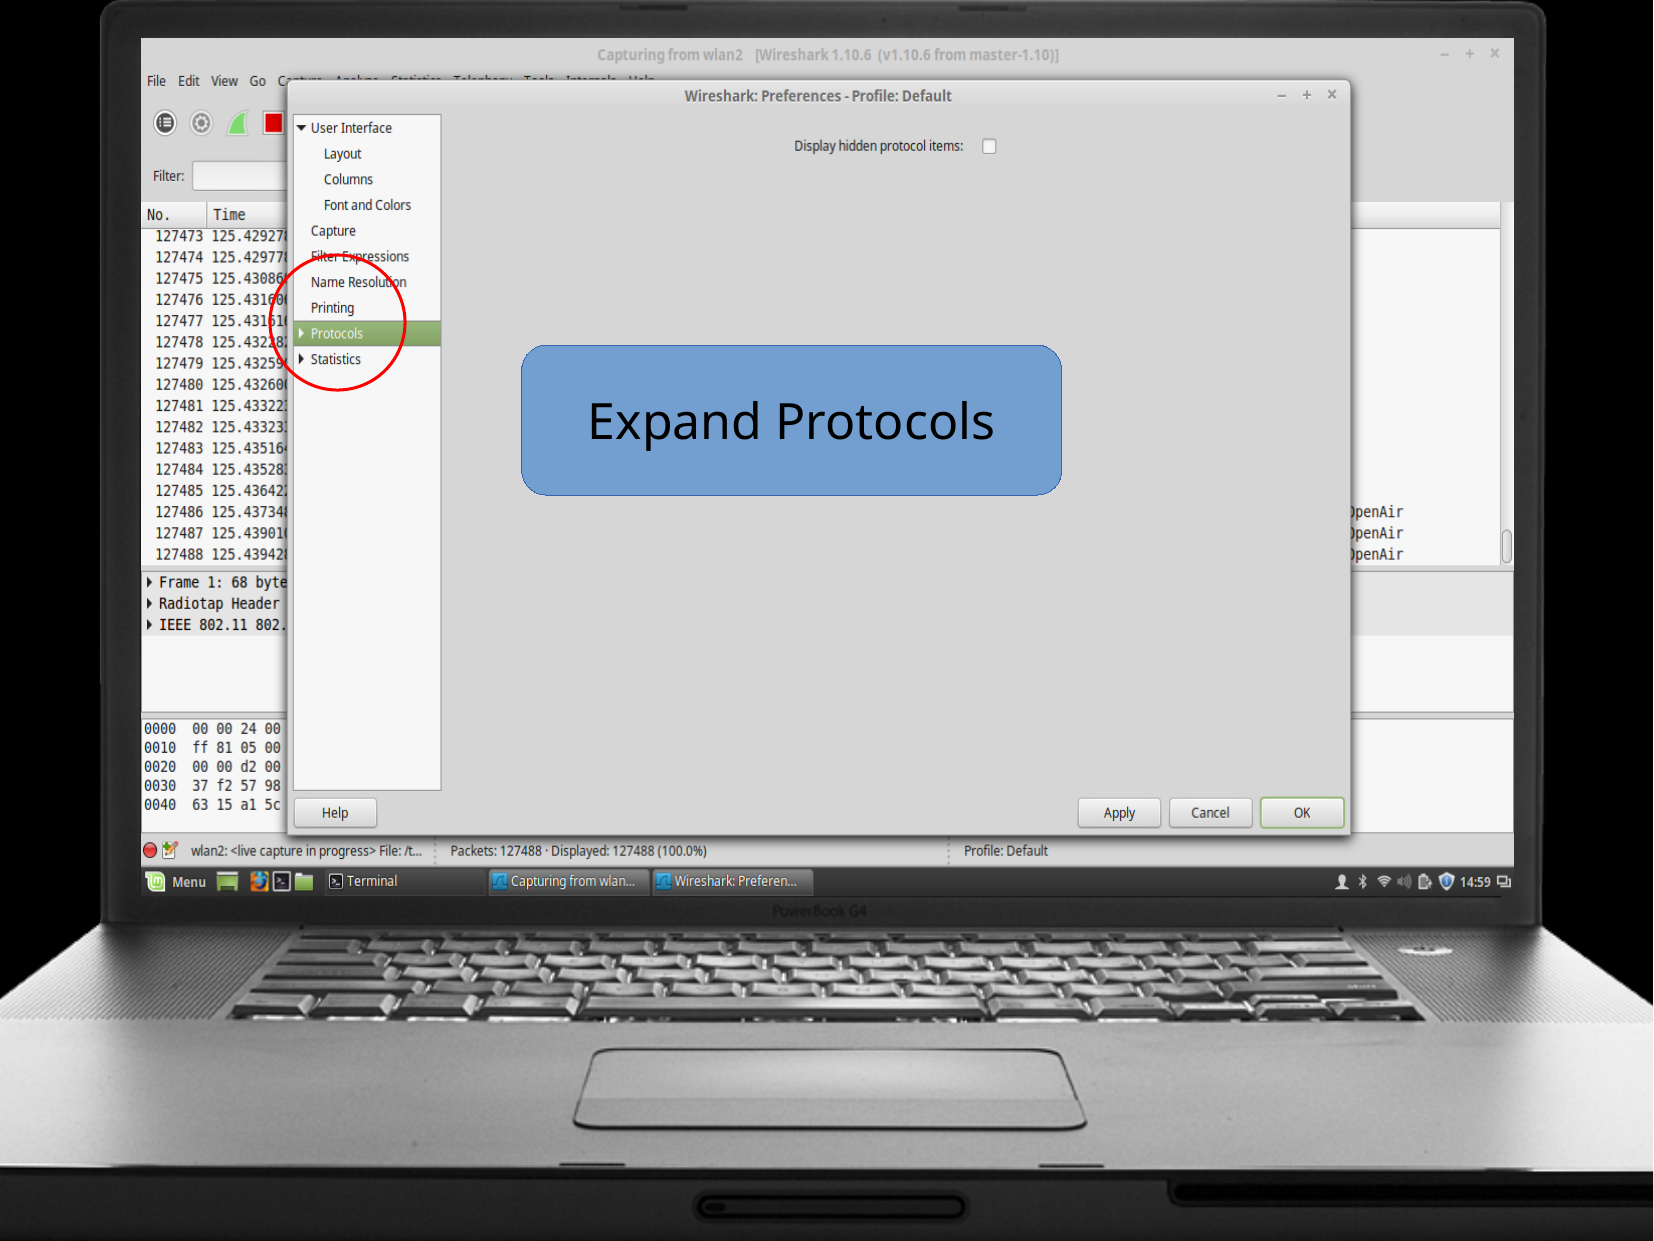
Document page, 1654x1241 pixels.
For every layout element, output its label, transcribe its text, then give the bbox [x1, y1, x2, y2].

picture [0, 0, 1654, 1241]
text_box Expand Protocols [521, 345, 1062, 496]
